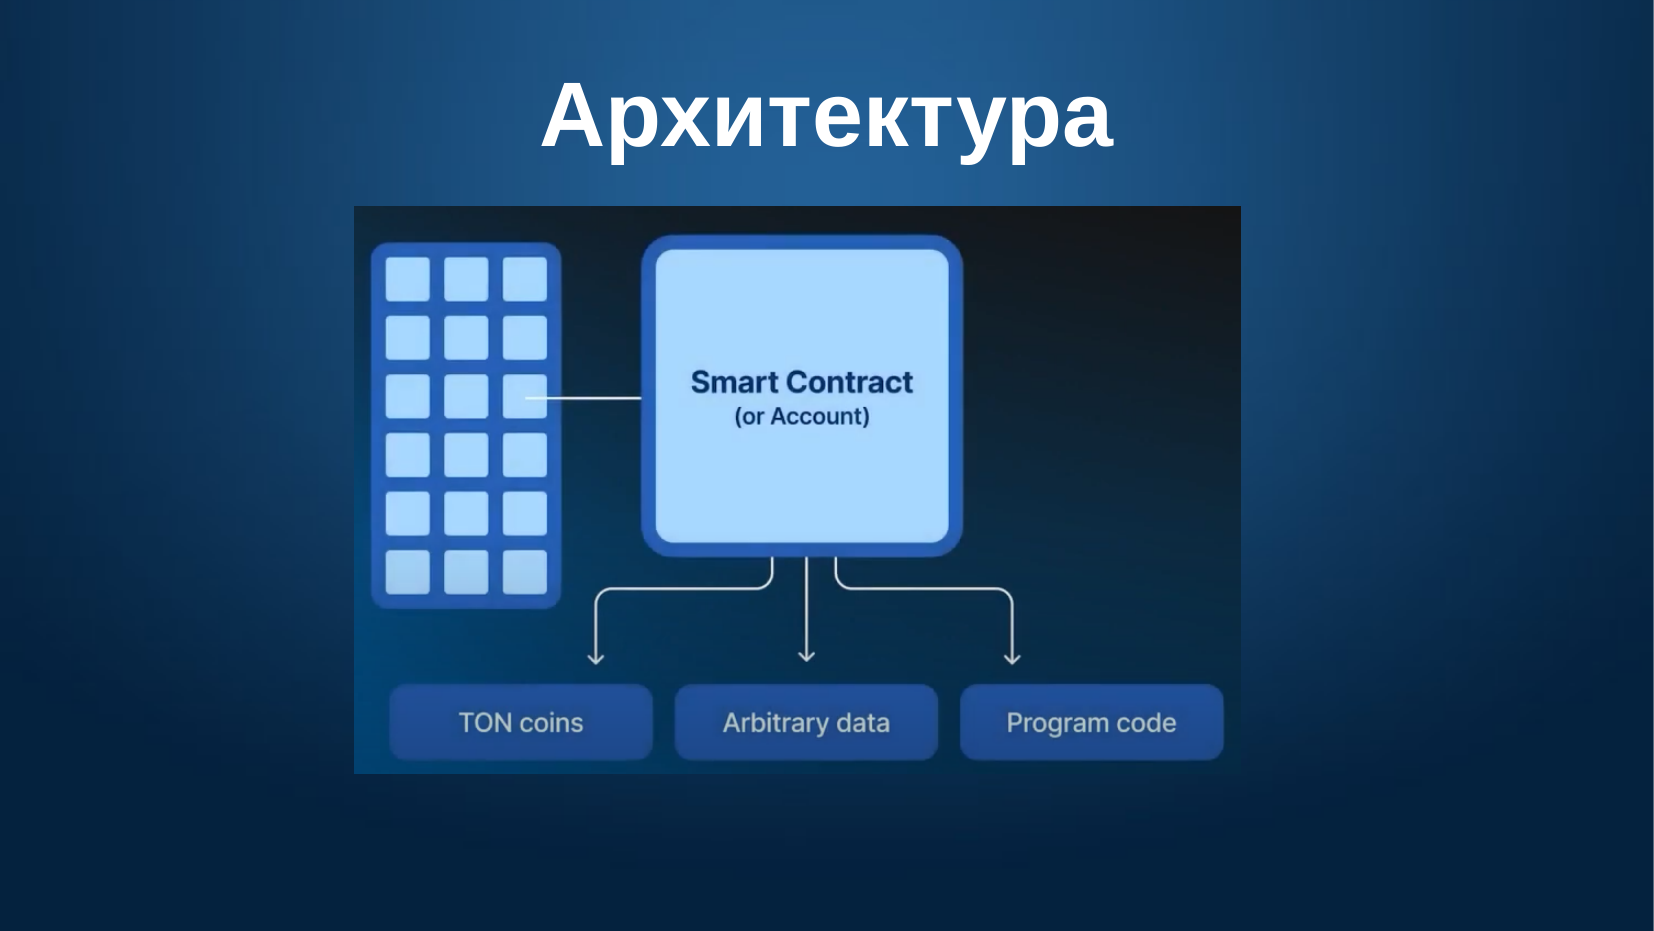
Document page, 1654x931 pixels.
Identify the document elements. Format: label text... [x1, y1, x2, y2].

title Архитектура [82, 12, 1571, 218]
picture [0, 0, 1654, 931]
